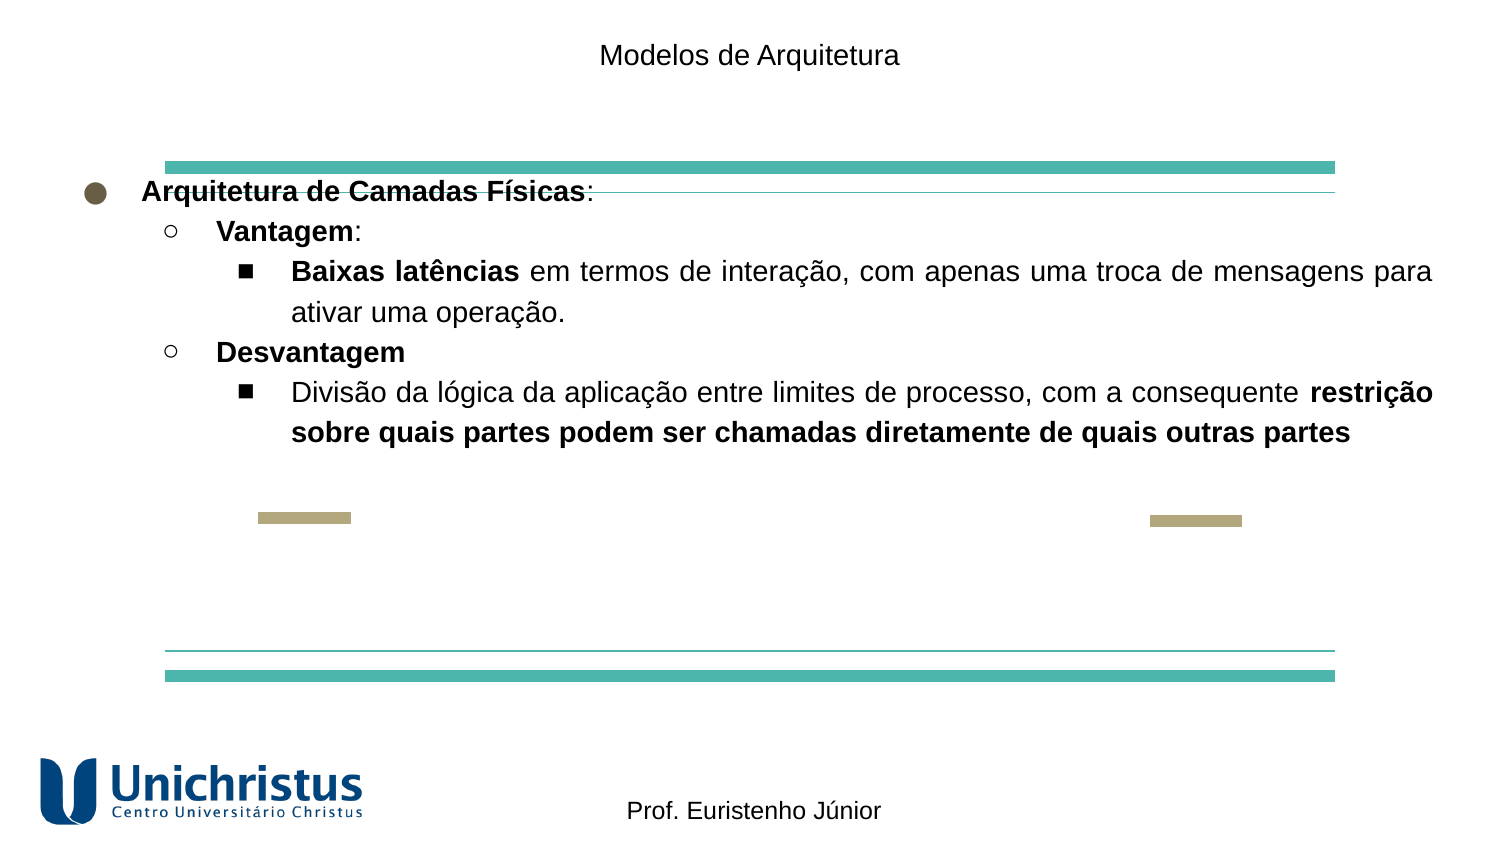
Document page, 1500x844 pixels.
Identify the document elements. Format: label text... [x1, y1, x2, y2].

picture [35, 754, 367, 827]
list Arquitetura de Camadas Físicas: Vantagem: Baixas latências em termos de interação, com apenas uma troca de mensagens para ativar uma operação. Desvantagem Divisão da lógica da aplicação entre limites de processo, com a consequente restrição sobre quais partes podem ser chamadas diretamente de quais outras partes [51, 152, 1449, 750]
title Modelos de Arquitetura [51, 20, 1449, 137]
